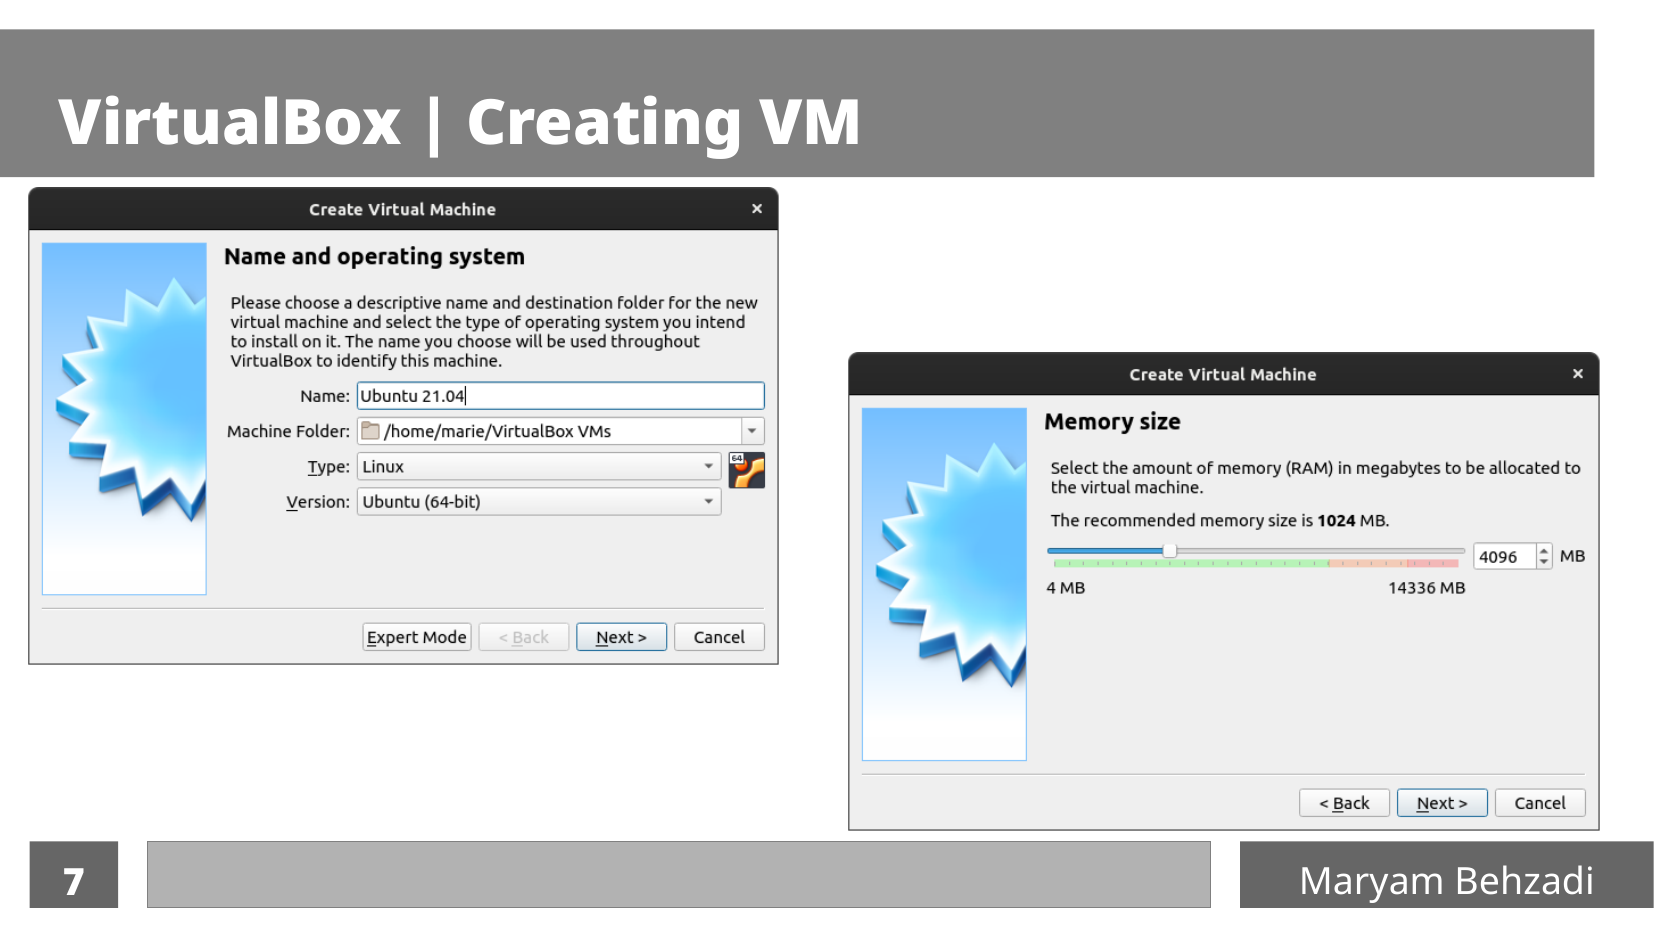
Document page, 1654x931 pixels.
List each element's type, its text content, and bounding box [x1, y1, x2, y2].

picture [838, 352, 1610, 841]
picture [18, 187, 789, 676]
title VirtualBox | Creating VM [59, 44, 1595, 163]
